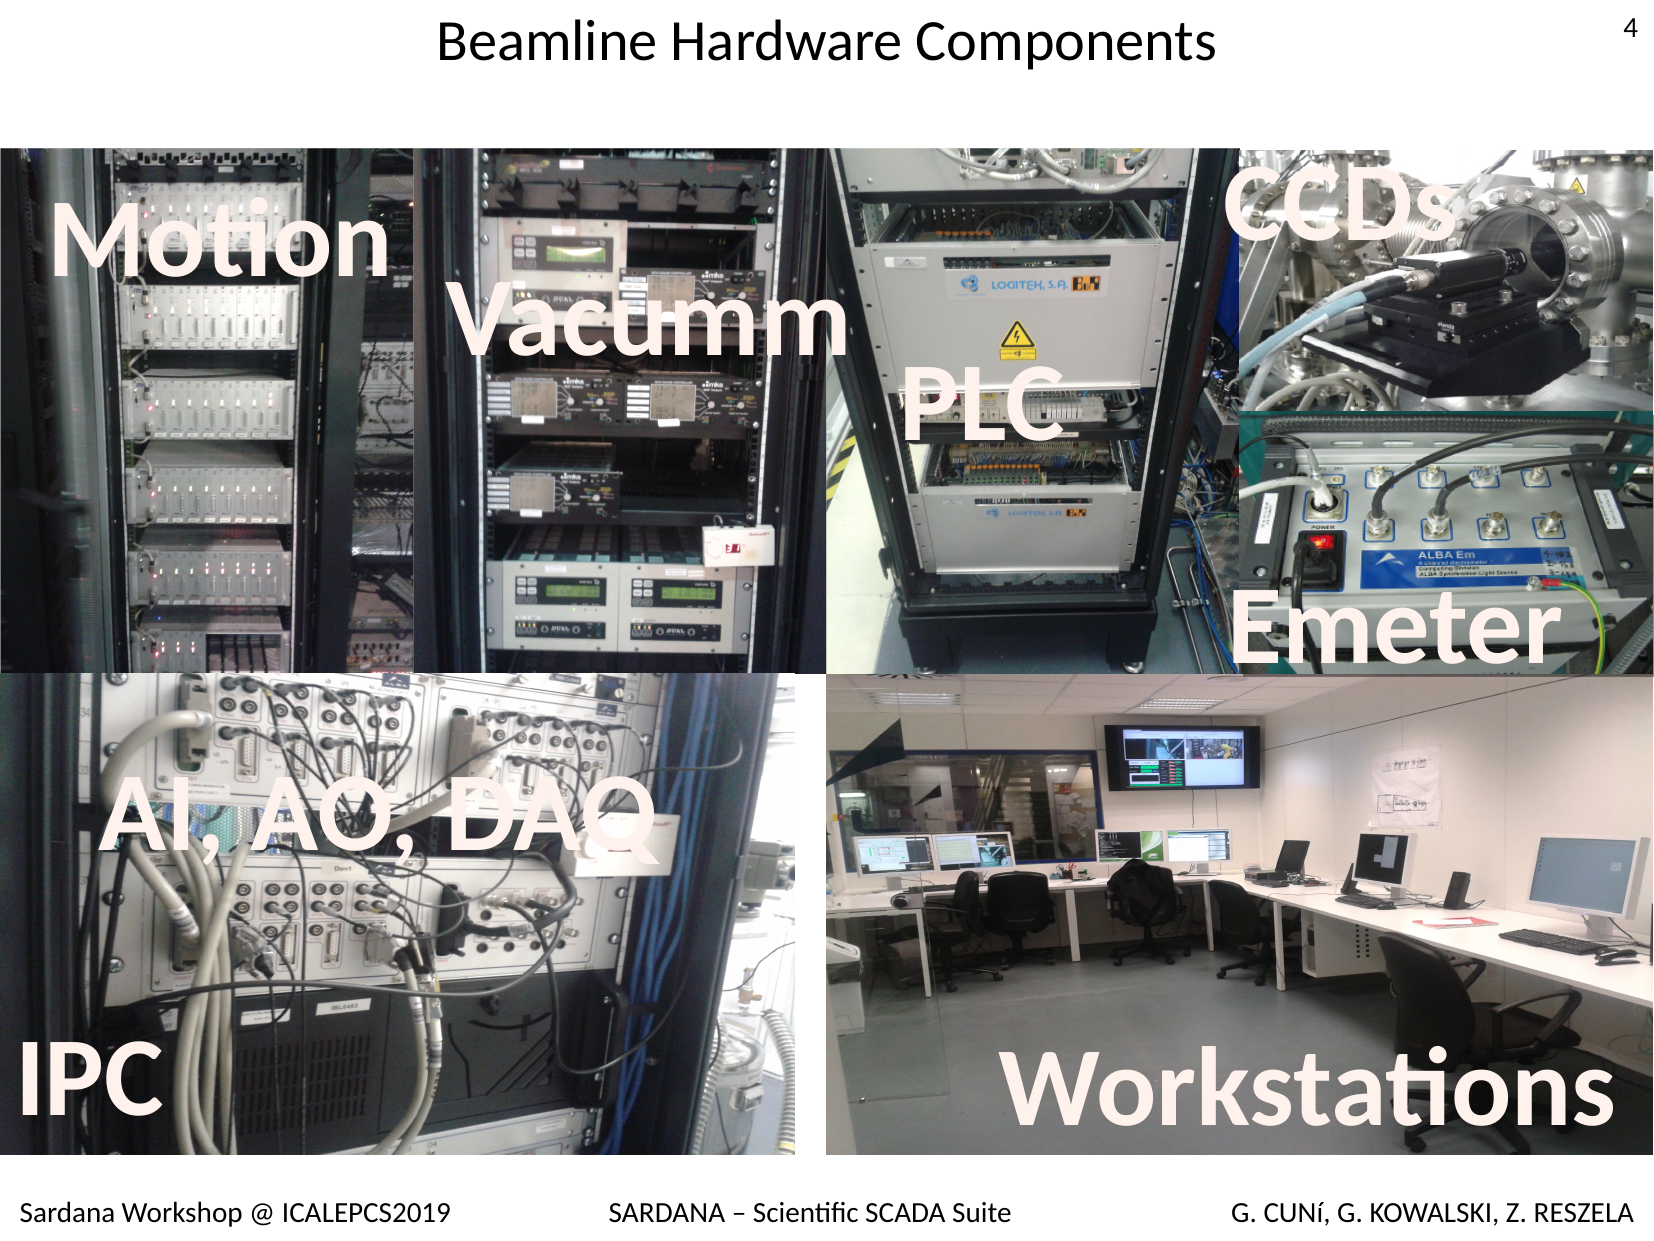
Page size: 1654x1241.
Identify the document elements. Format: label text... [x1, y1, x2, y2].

text_box Workstations [935, 1005, 1654, 1156]
text_box CCDs [1138, 119, 1544, 271]
picture [0, 148, 1653, 1156]
text_box Emeter [1138, 543, 1653, 694]
text_box Vacumm [407, 235, 891, 386]
text_box IPC [0, 995, 221, 1146]
text_box Motion [12, 156, 429, 307]
text_box Vacumm [781, 310, 799, 320]
title Beamline Hardware Components [82, 2, 1571, 91]
text_box AI, AO, DAQ [83, 730, 780, 881]
text_box Vacumm [813, 310, 831, 320]
text_box PLC [780, 320, 1186, 471]
